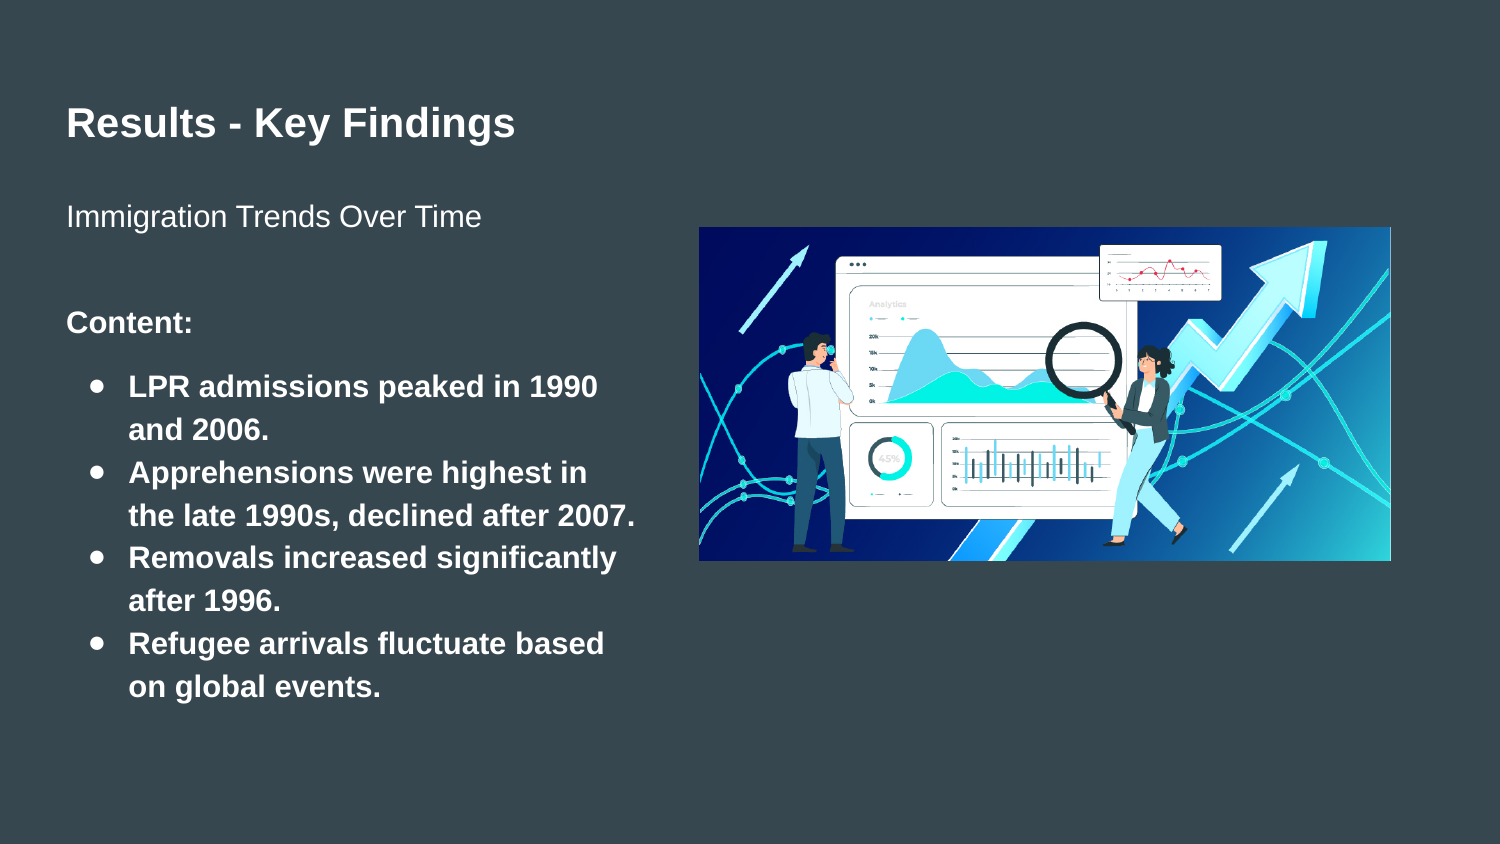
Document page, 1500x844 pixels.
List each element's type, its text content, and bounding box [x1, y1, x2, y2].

list Immigration Trends Over Time Content: LPR admissions peaked in 1990 and 2006. Apprehensions were highest in the late 1990s, declined after 2007. Removals increased significantly after 1996. Refugee arrivals fluctuate based on global events. [51, 175, 657, 736]
picture [699, 227, 1391, 561]
title Results - Key Findings [51, 72, 1449, 167]
